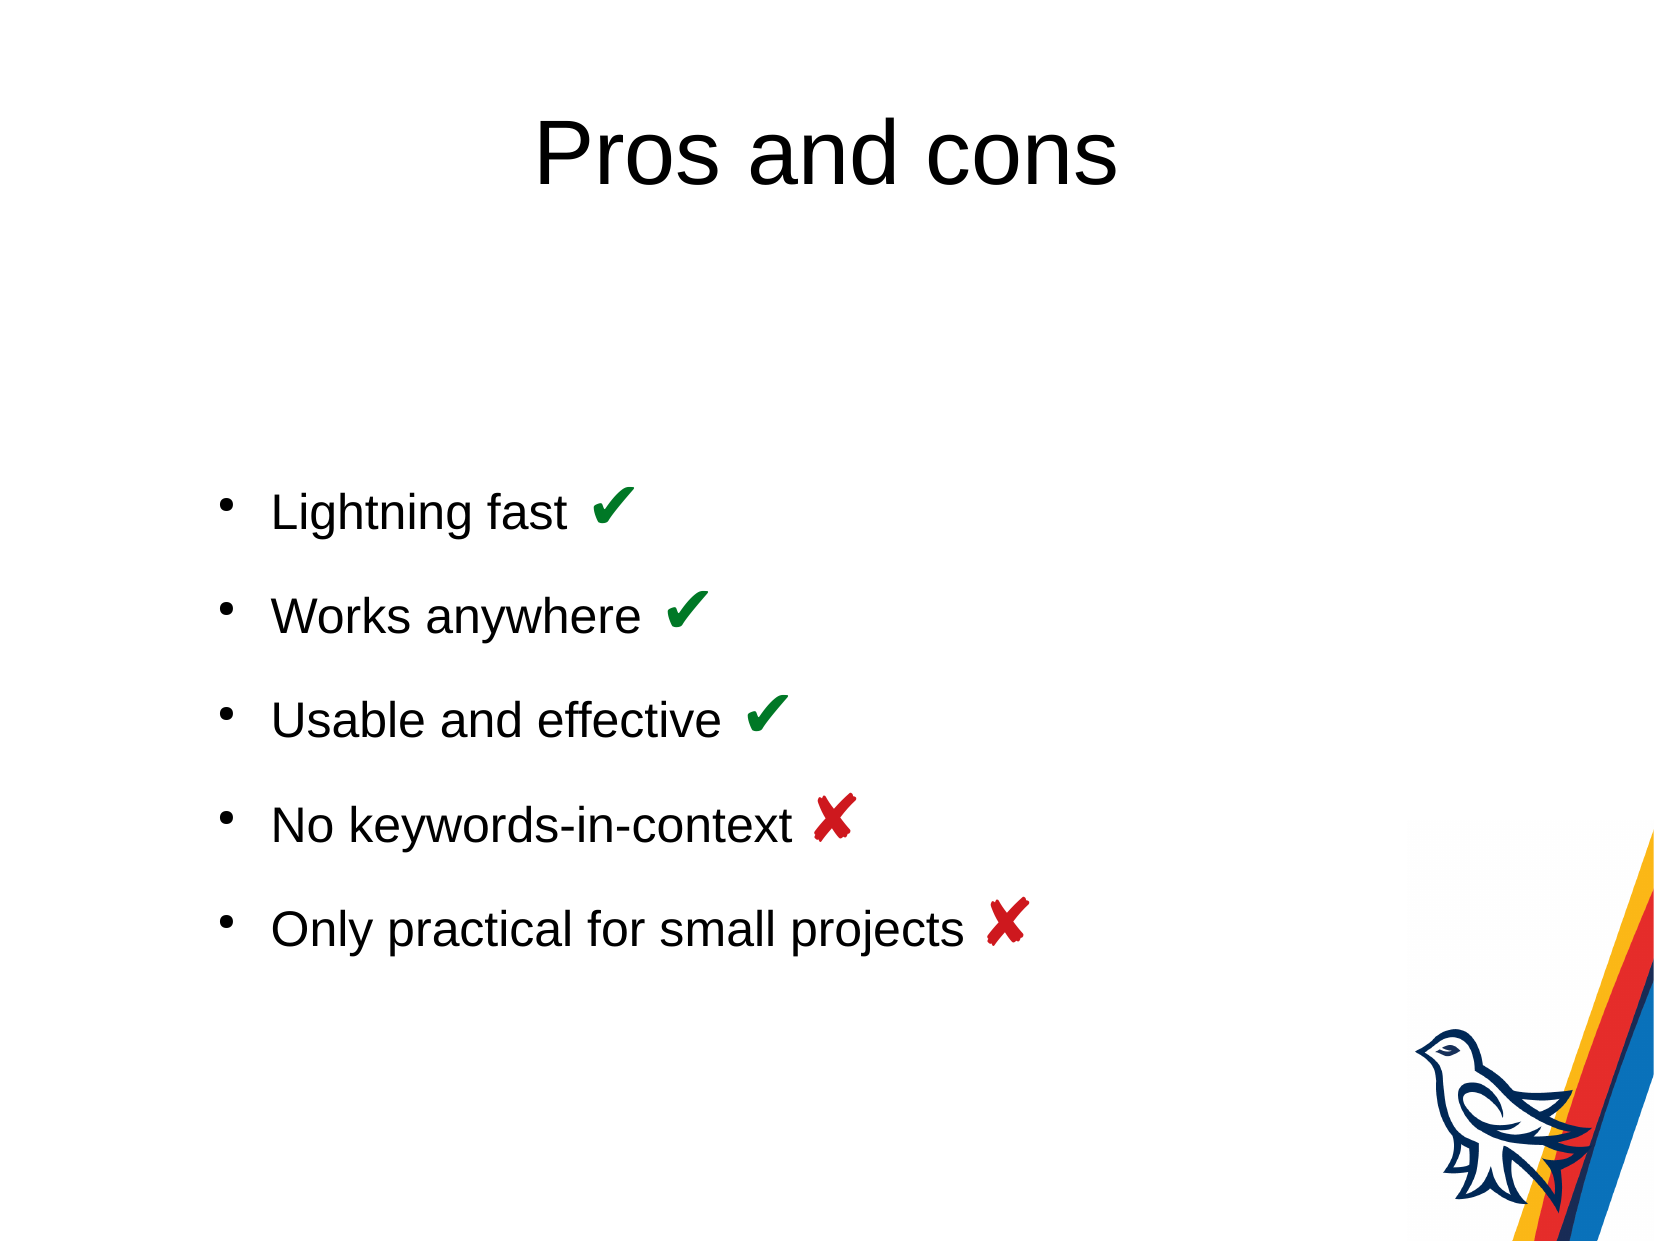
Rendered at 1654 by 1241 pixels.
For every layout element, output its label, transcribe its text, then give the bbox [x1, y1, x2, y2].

picture [1407, 820, 1654, 1241]
list Lightning fast ✔ Works anywhere ✔ Usable and effective ✔ No keywords-in-context ✘ Only practical for small projects ✘ [199, 468, 1332, 1119]
title Pros and cons [82, 49, 1571, 257]
